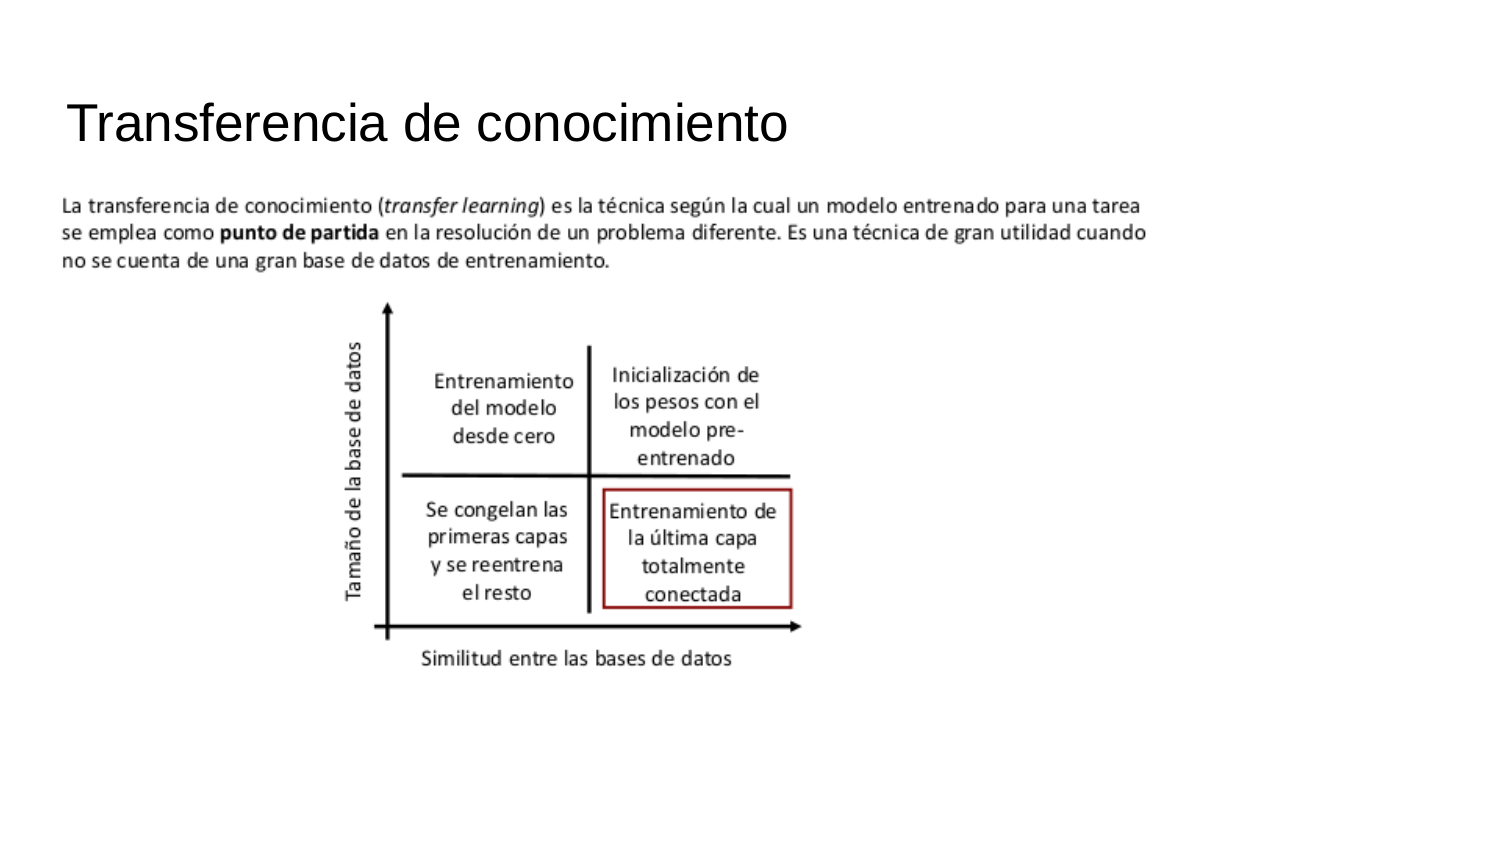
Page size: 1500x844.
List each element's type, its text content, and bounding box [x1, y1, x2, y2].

picture [51, 188, 1158, 683]
title Transferencia de conocimiento [51, 72, 1449, 167]
